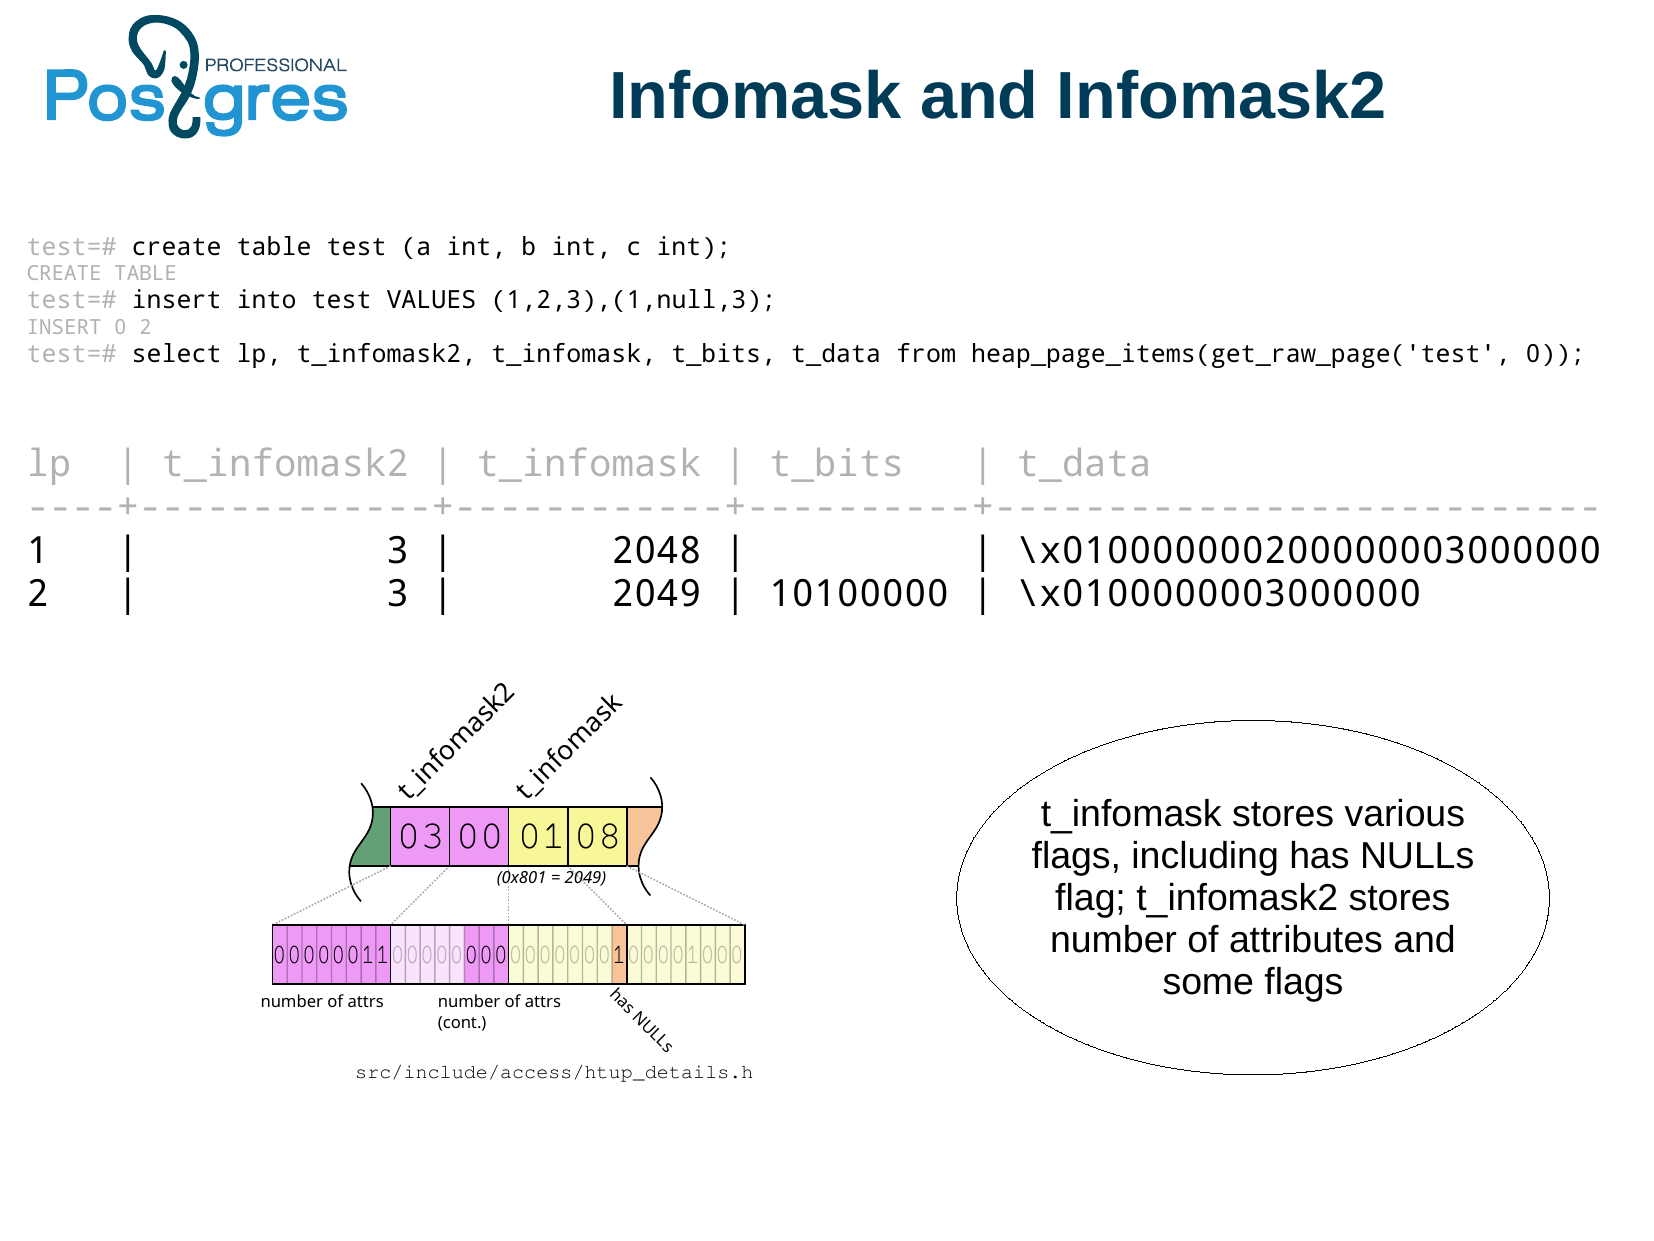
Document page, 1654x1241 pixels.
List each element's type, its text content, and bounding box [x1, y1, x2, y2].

text_box t_infomask stores various flags, including has NULLs flag; t_infomask2 stores number of attributes and some flags [956, 720, 1550, 1075]
picture [0, 283, 1254, 1241]
title Infomask and Infomask2 [389, 49, 1607, 142]
text_box test=# create table test (a int, b int, c int); CREATE TABLE test=# insert into test VALUES (1,2,3),(1,null,3); INSERT 0 2 test=# select lp, t_infomask2, t_infomask, t_bits, t_data from heap_page_items(get_raw_page('test', 0)); lp | t_infomask2 | t_infomask | t_bits | t_data ----+-------------+------------+----------+--------------------------- 1 | 3 | 2048 | | \x010000000200000003000000 2 | 3 | 2049 | 10100000 | \x0100000003000000 [11, 224, 1642, 701]
